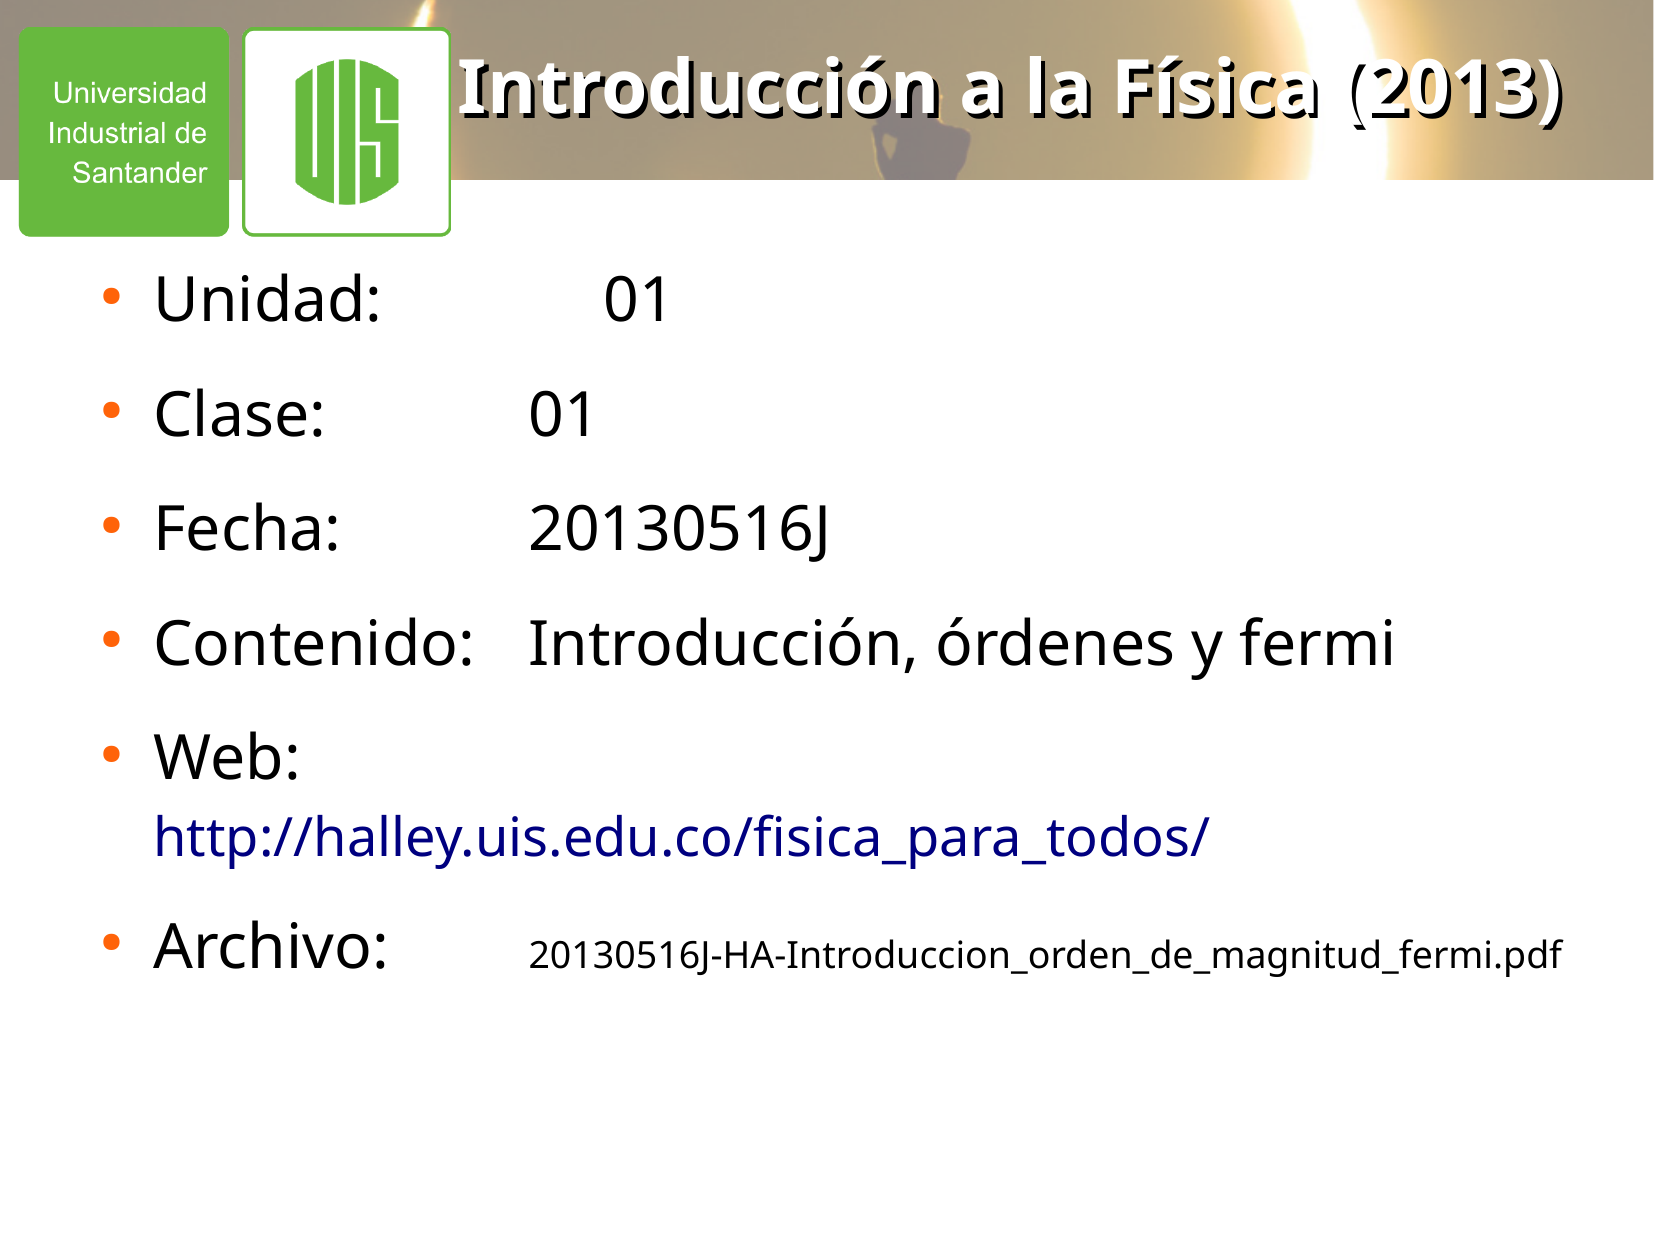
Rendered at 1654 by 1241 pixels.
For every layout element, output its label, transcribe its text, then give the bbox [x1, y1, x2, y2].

picture [0, 0, 1654, 237]
list Unidad: 01 Clase: 01 Fecha: 20130516J Contenido: Introducción, órdenes y fermi Web: http://halley.uis.edu.co/fisica_para_todos/ Archivo: 20130516J-HA-Introduccion_orden_de_magnitud_fermi.pdf [82, 255, 1571, 1126]
title Introducción a la Física (2013) [75, 19, 1564, 151]
